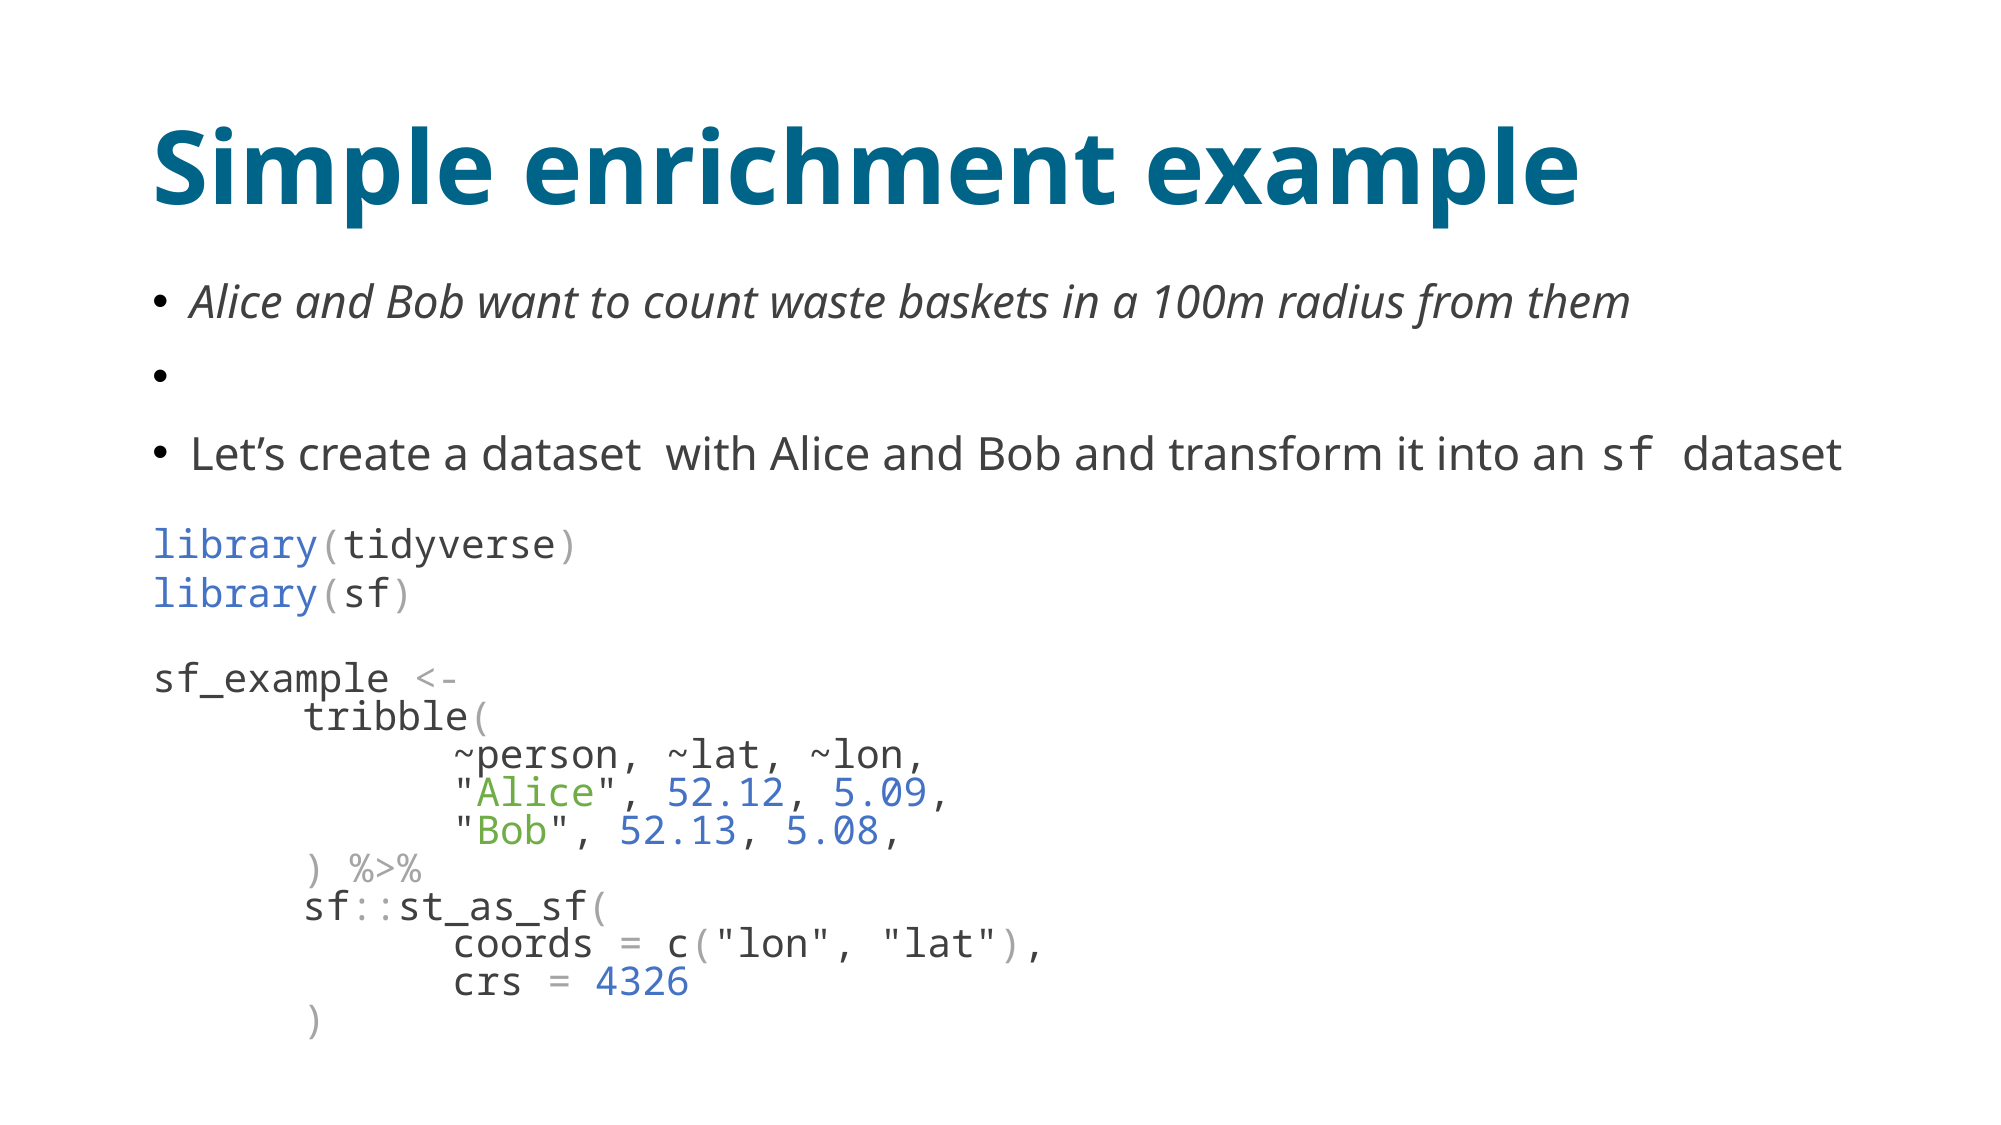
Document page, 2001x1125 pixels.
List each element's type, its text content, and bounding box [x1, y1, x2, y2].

title Simple enrichment example [137, 50, 1892, 278]
list Alice and Bob want to count waste baskets in a 100m radius from them Let’s create a dataset with Alice and Bob and transform it into an sf dataset [137, 265, 1863, 493]
text_box library(tidyverse) library(sf) sf_example <- tribble( ~person, ~lat, ~lon, "Alice", 52.12, 5.09, "Bob", 52.13, 5.08, ) %>% sf::st_as_sf( coords = c("lon", "lat"), crs = 4326 ) [137, 528, 1863, 1090]
